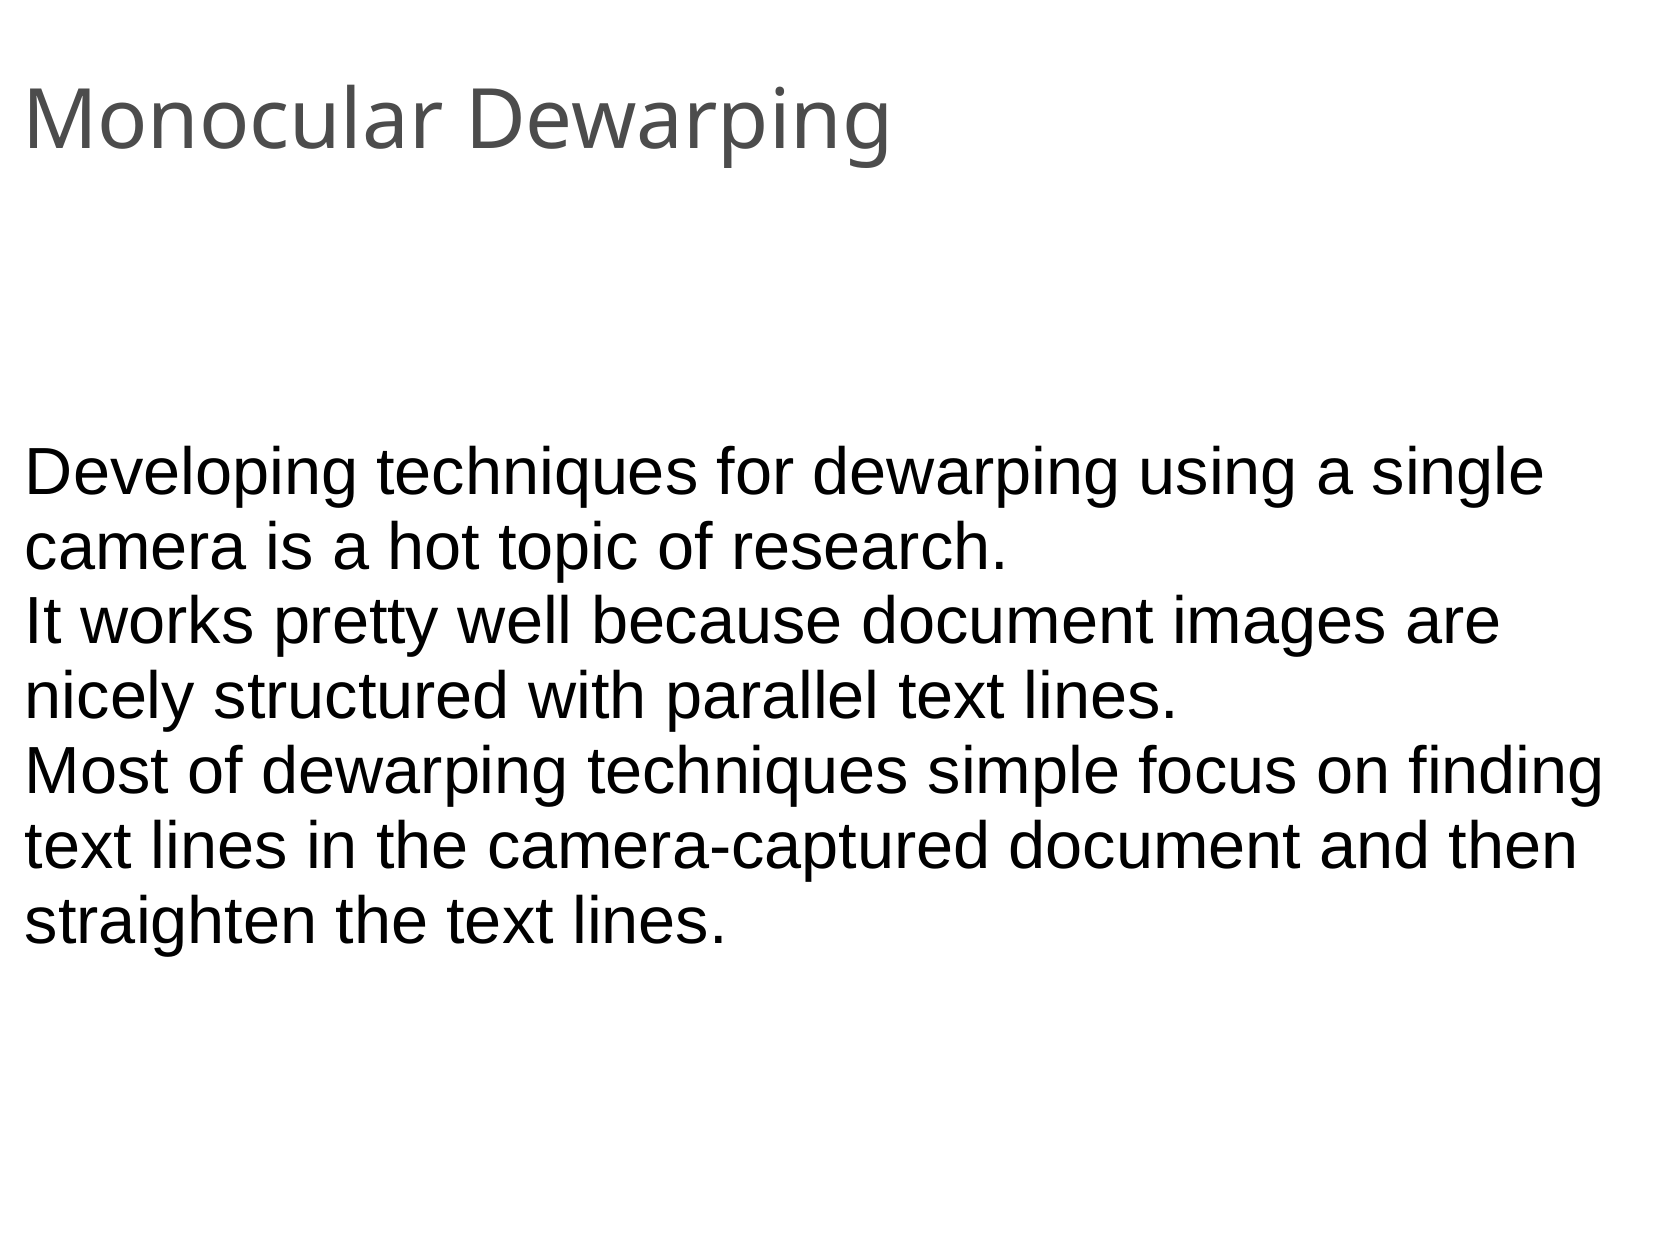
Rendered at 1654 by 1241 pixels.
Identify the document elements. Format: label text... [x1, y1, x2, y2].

subtitle Developing techniques for dewarping using a single camera is a hot topic of research. It works pretty well because document images are nicely structured with parallel text lines. Most of dewarping techniques simple focus on finding text lines in the camera-captured document and then straighten the text lines. [25, 233, 1654, 1158]
title Monocular Dewarping [22, 26, 1654, 205]
